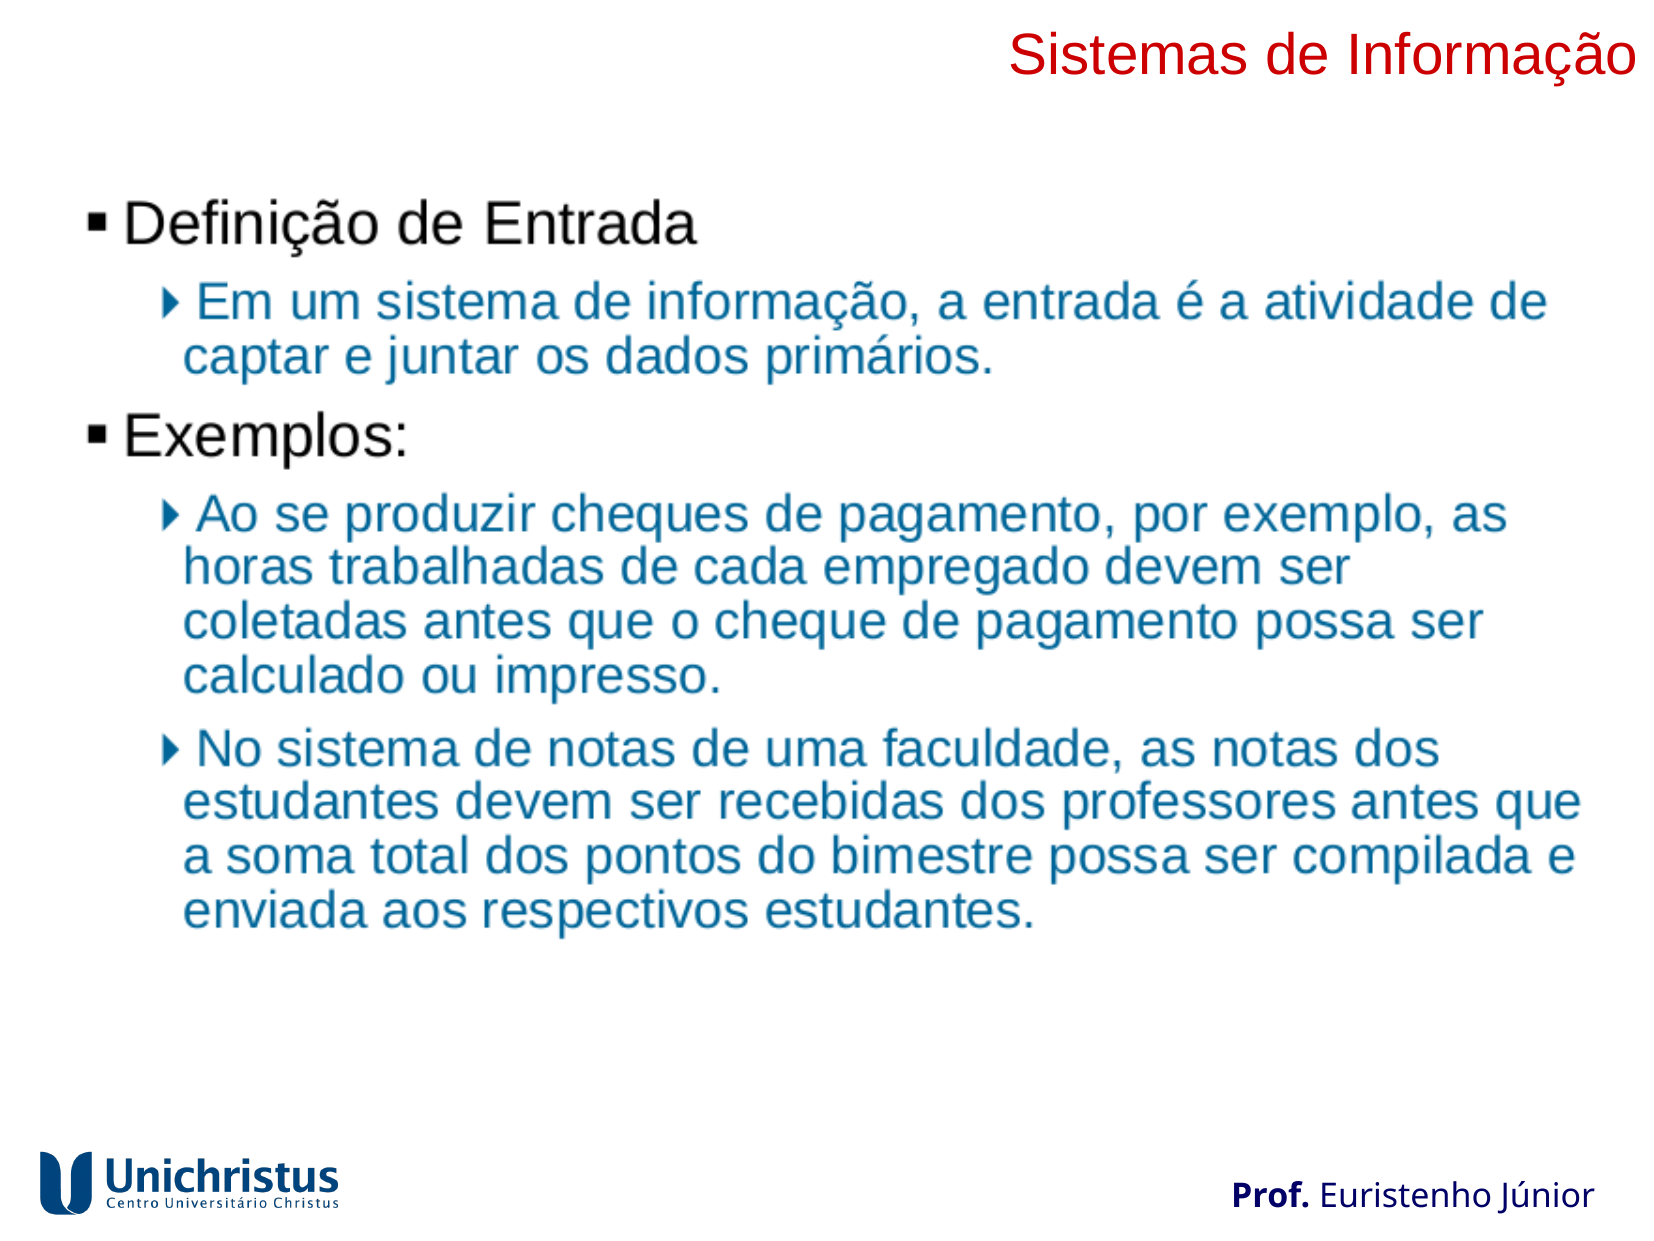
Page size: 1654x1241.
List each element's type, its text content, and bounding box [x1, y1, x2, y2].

text_box Prof. Euristenho Júnior [1216, 1163, 1654, 1224]
picture [35, 1148, 343, 1217]
picture [74, 188, 1602, 945]
text_box Sistemas de Informação [994, 14, 1654, 95]
